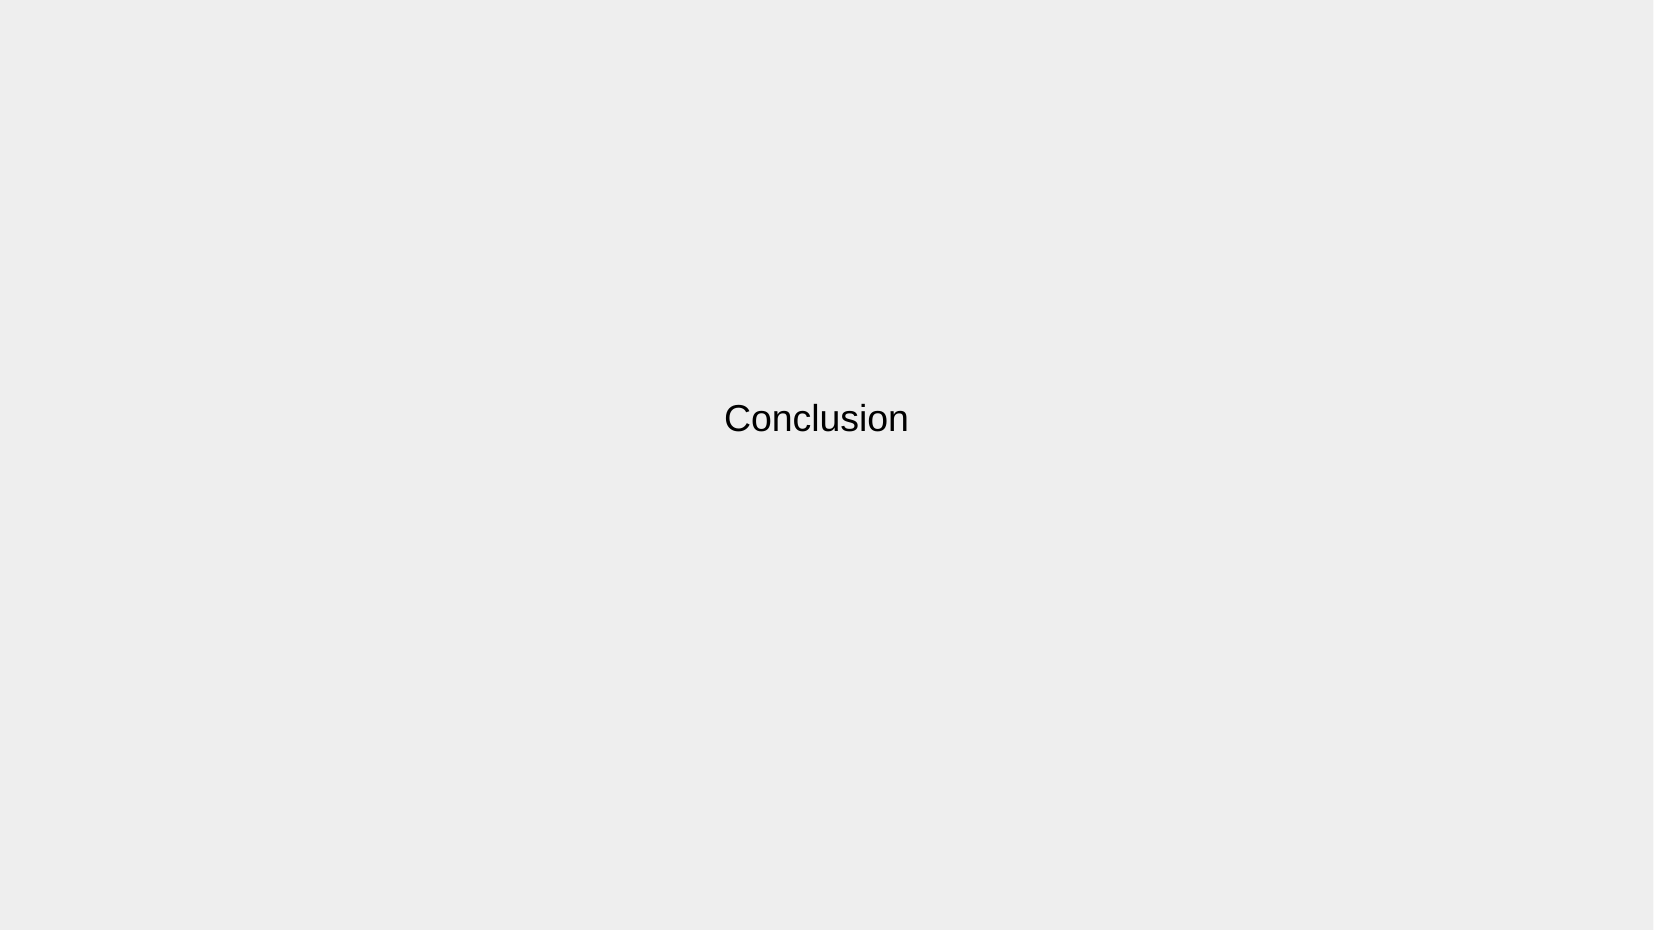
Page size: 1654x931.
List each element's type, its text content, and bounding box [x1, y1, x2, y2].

text_box Conclusion [709, 390, 952, 532]
